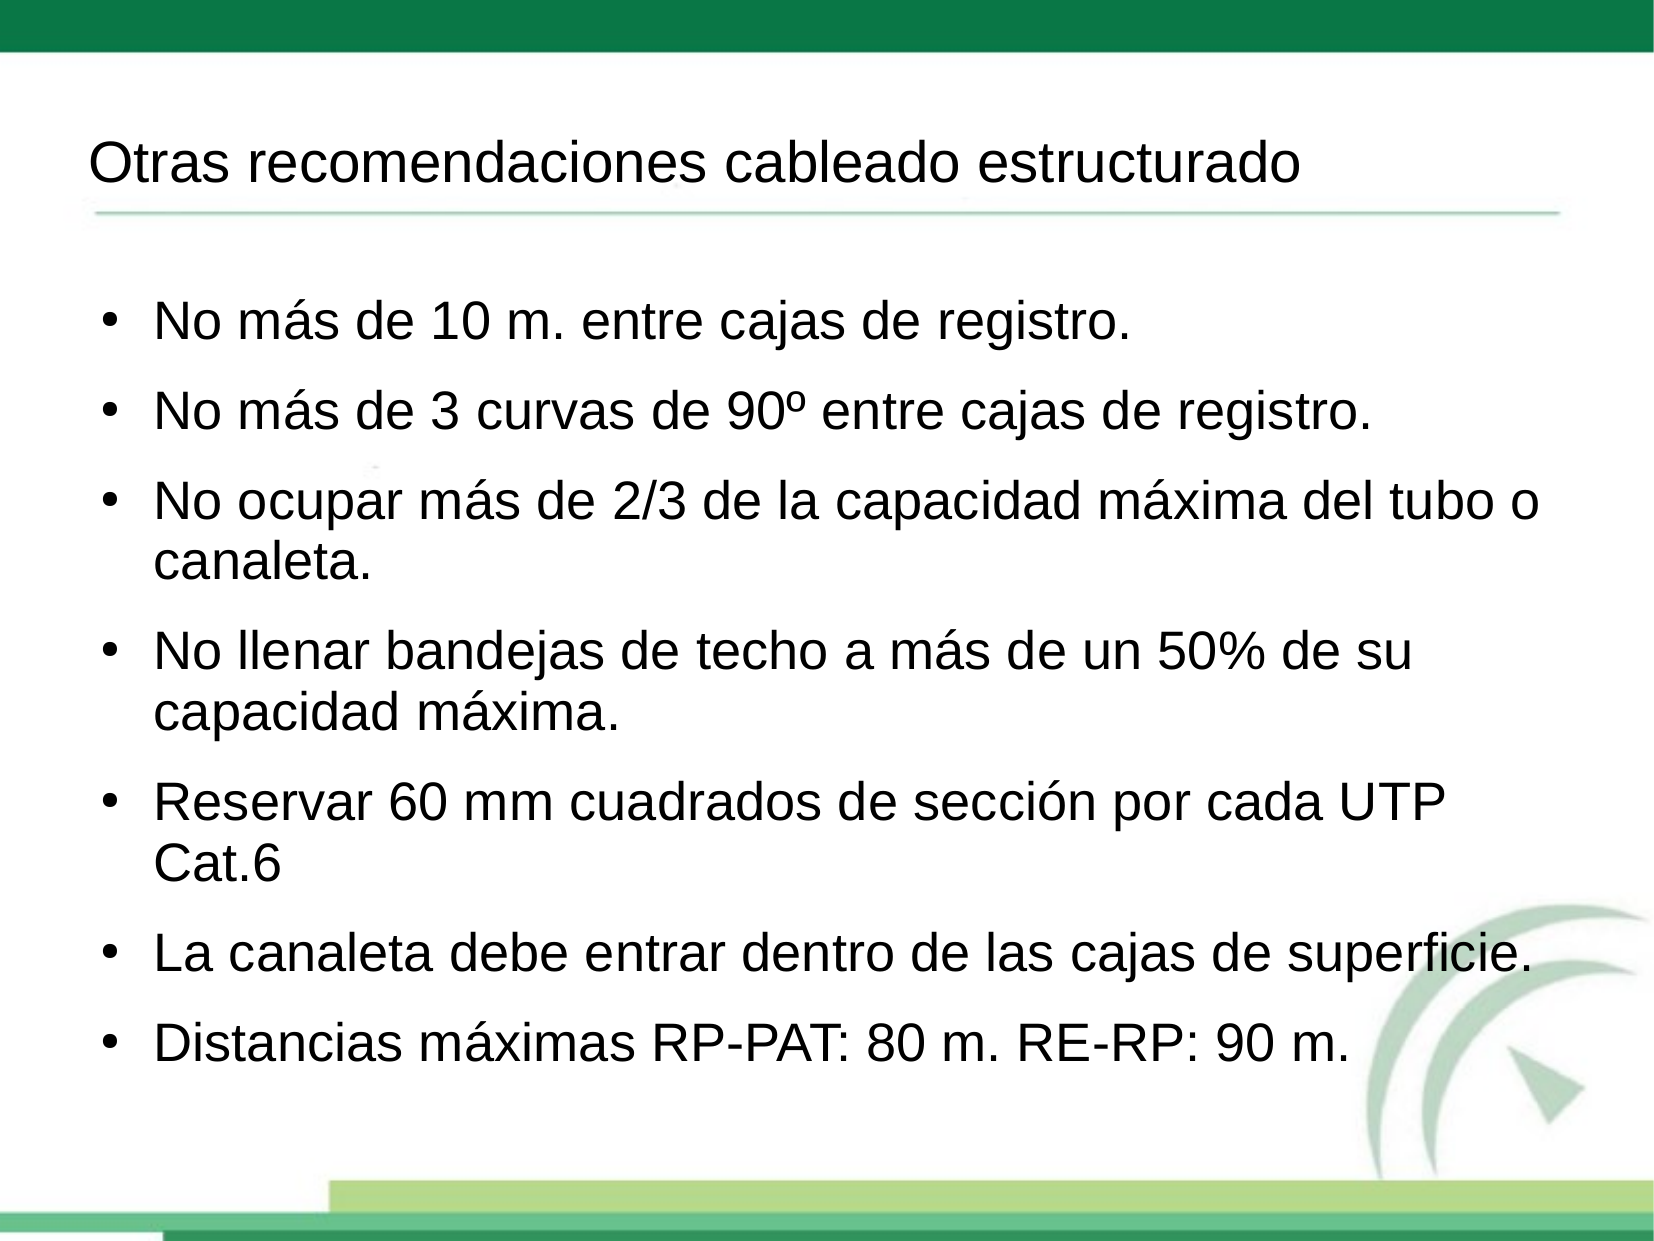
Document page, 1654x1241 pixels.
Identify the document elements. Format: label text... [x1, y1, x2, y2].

title Otras recomendaciones cableado estructurado [88, 66, 1577, 259]
list No más de 10 m. entre cajas de registro. No más de 3 curvas de 90º entre cajas de registro. No ocupar más de 2/3 de la capacidad máxima del tubo o canaleta. No llenar bandejas de techo a más de un 50% de su capacidad máxima. Reservar 60 mm cuadrados de sección por cada UTP Cat.6 La canaleta debe entrar dentro de las cajas de superficie. Distancias máximas RP-PAT: 80 m. RE-RP: 90 m. [82, 290, 1571, 1094]
picture [0, 0, 1654, 1241]
